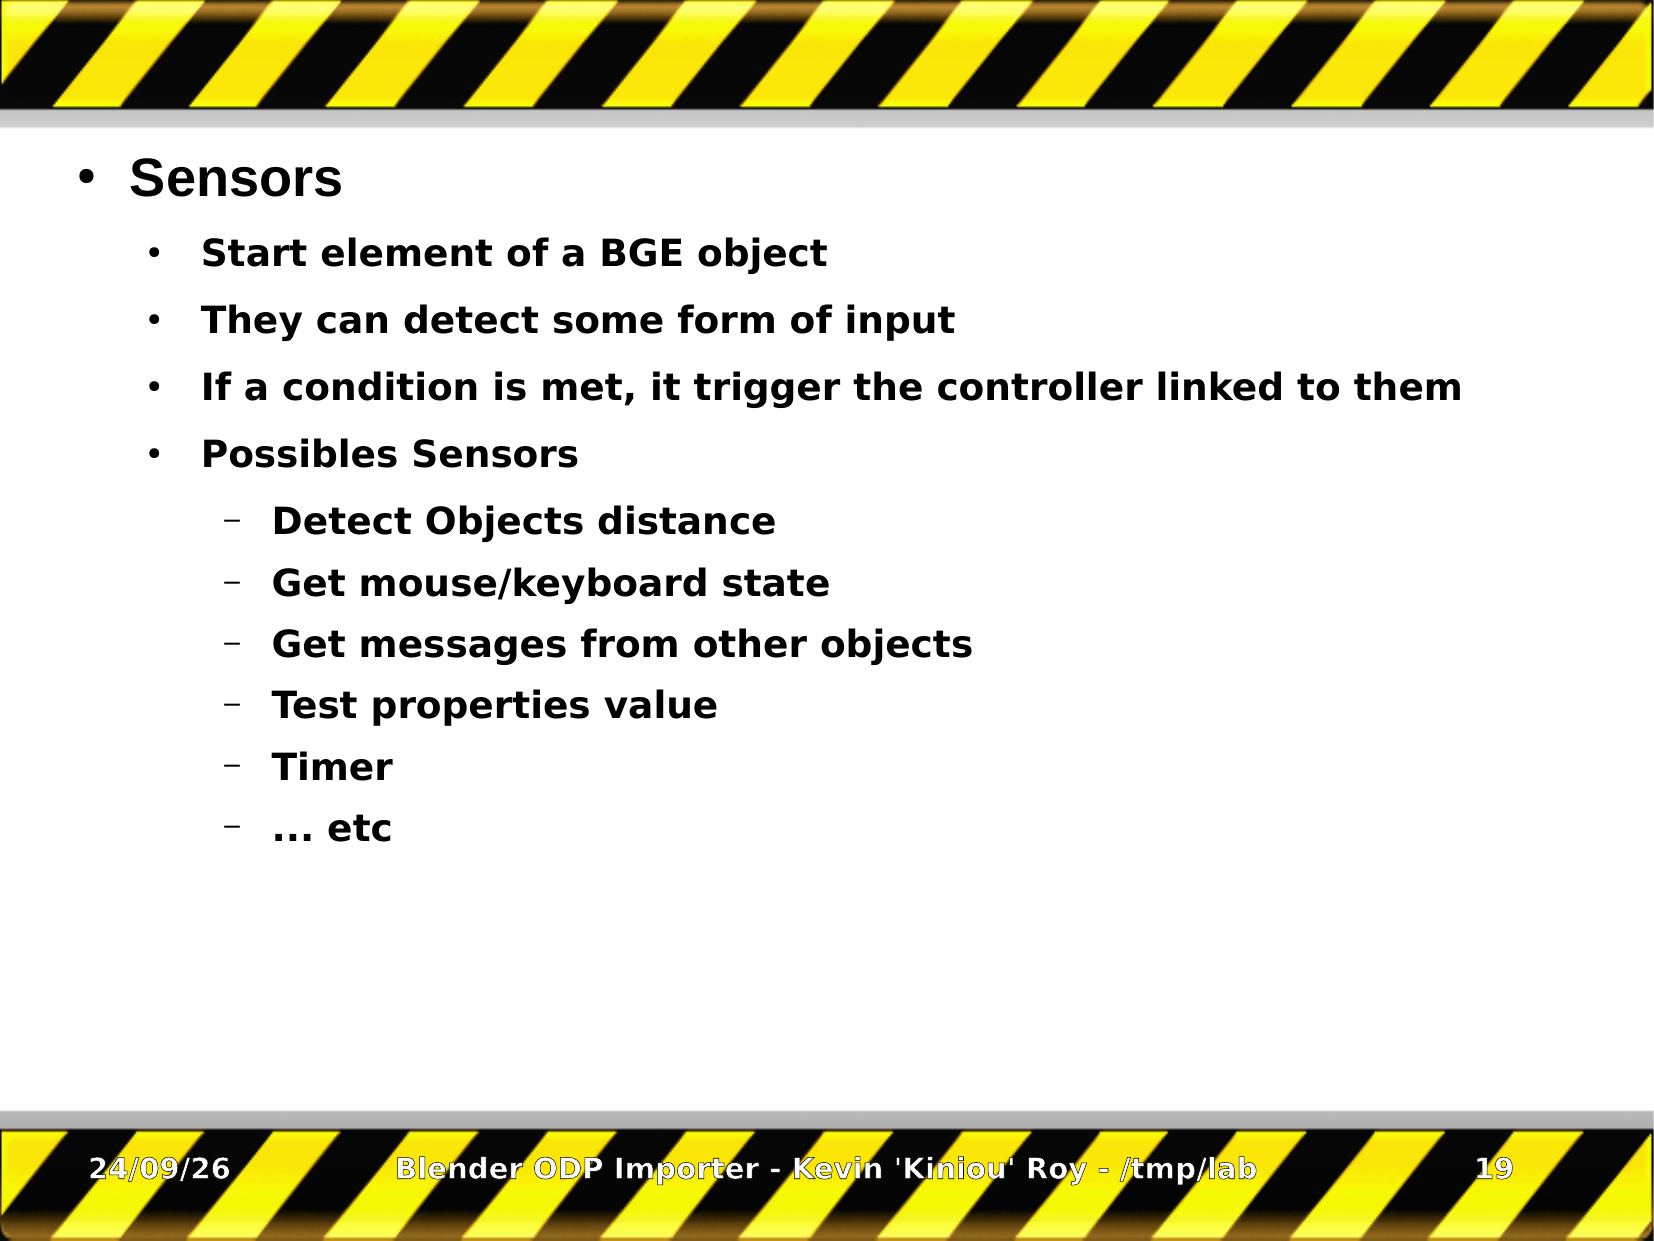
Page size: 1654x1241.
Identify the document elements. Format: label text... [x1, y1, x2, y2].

picture [0, 0, 1654, 1241]
list Sensors Start element of a BGE object They can detect some form of input If a condition is met, it trigger the controller linked to them Possibles Sensors Detect Objects distance Get mouse/keyboard state Get messages from other objects Test properties value Timer ... etc [59, 147, 1595, 1106]
title Components [73, 14, 1580, 102]
